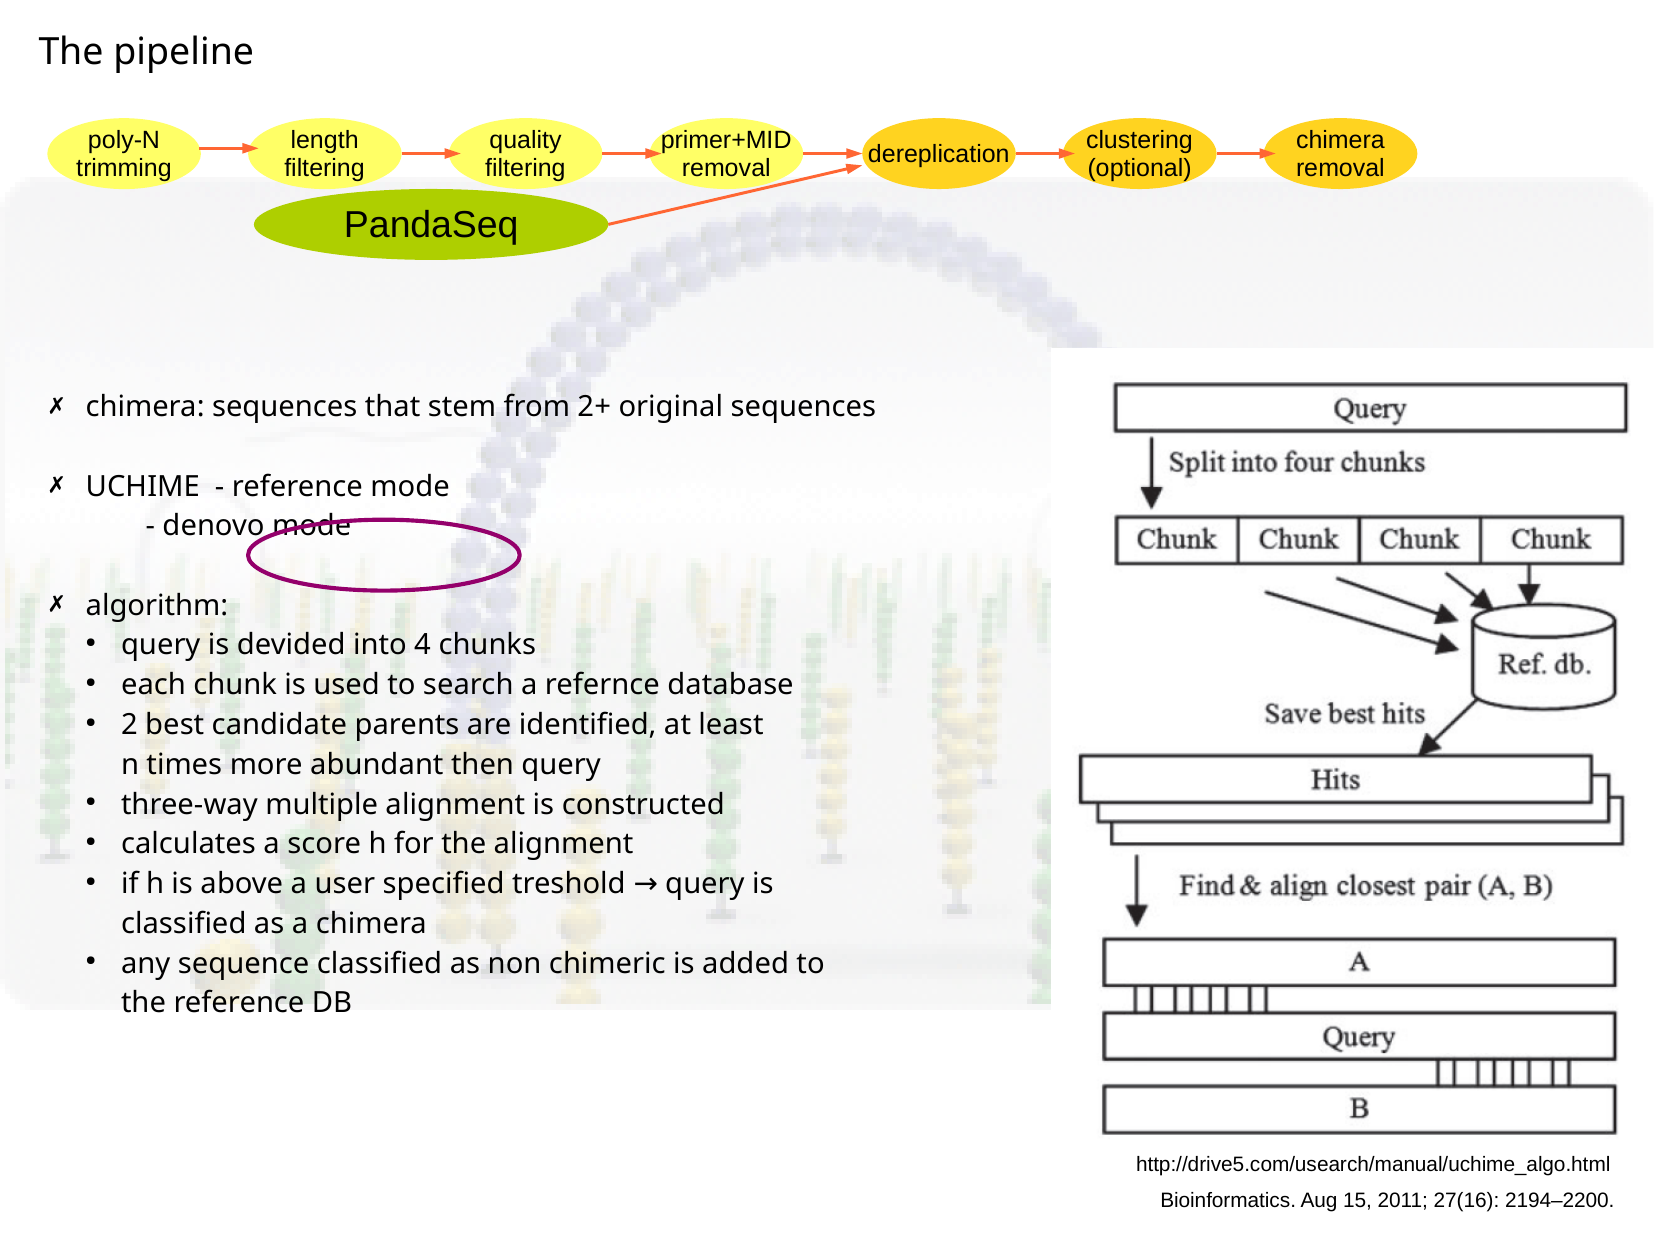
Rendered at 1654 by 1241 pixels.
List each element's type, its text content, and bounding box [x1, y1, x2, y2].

text_box quality filtering [449, 118, 603, 190]
text_box PandaSeq [253, 188, 609, 260]
text_box The pipeline [23, 16, 304, 92]
text_box http://drive5.com/usearch/manual/uchime_algo.html [1121, 1145, 1654, 1203]
text_box poly-N trimming [47, 118, 201, 190]
text_box length filtering [248, 118, 402, 190]
picture [1051, 348, 1654, 1169]
text_box dereplication [862, 118, 1016, 190]
text_box primer+MID removal [650, 118, 804, 190]
text_box chimera removal [1264, 118, 1418, 190]
text_box clustering (optional) [1063, 118, 1217, 190]
text_box Bioinformatics. Aug 15, 2011; 27(16): 2194–2200. [1145, 1203, 1637, 1220]
text_box chimera: sequences that stem from 2+ original sequences UCHIME - reference mode - denovo mode algorithm: query is devided into 4 chunks each chunk is used to search a refernce database 2 best candidate parents are identified, at least n times more abundant then query three-way multiple alignment is constructed calculates a score h for the alignment if h is above a user specified treshold → query is classified as a chimera any sequence classified as non chimeric is added to the reference DB [35, 378, 1040, 1241]
text_box [0, 0, 1654, 1241]
